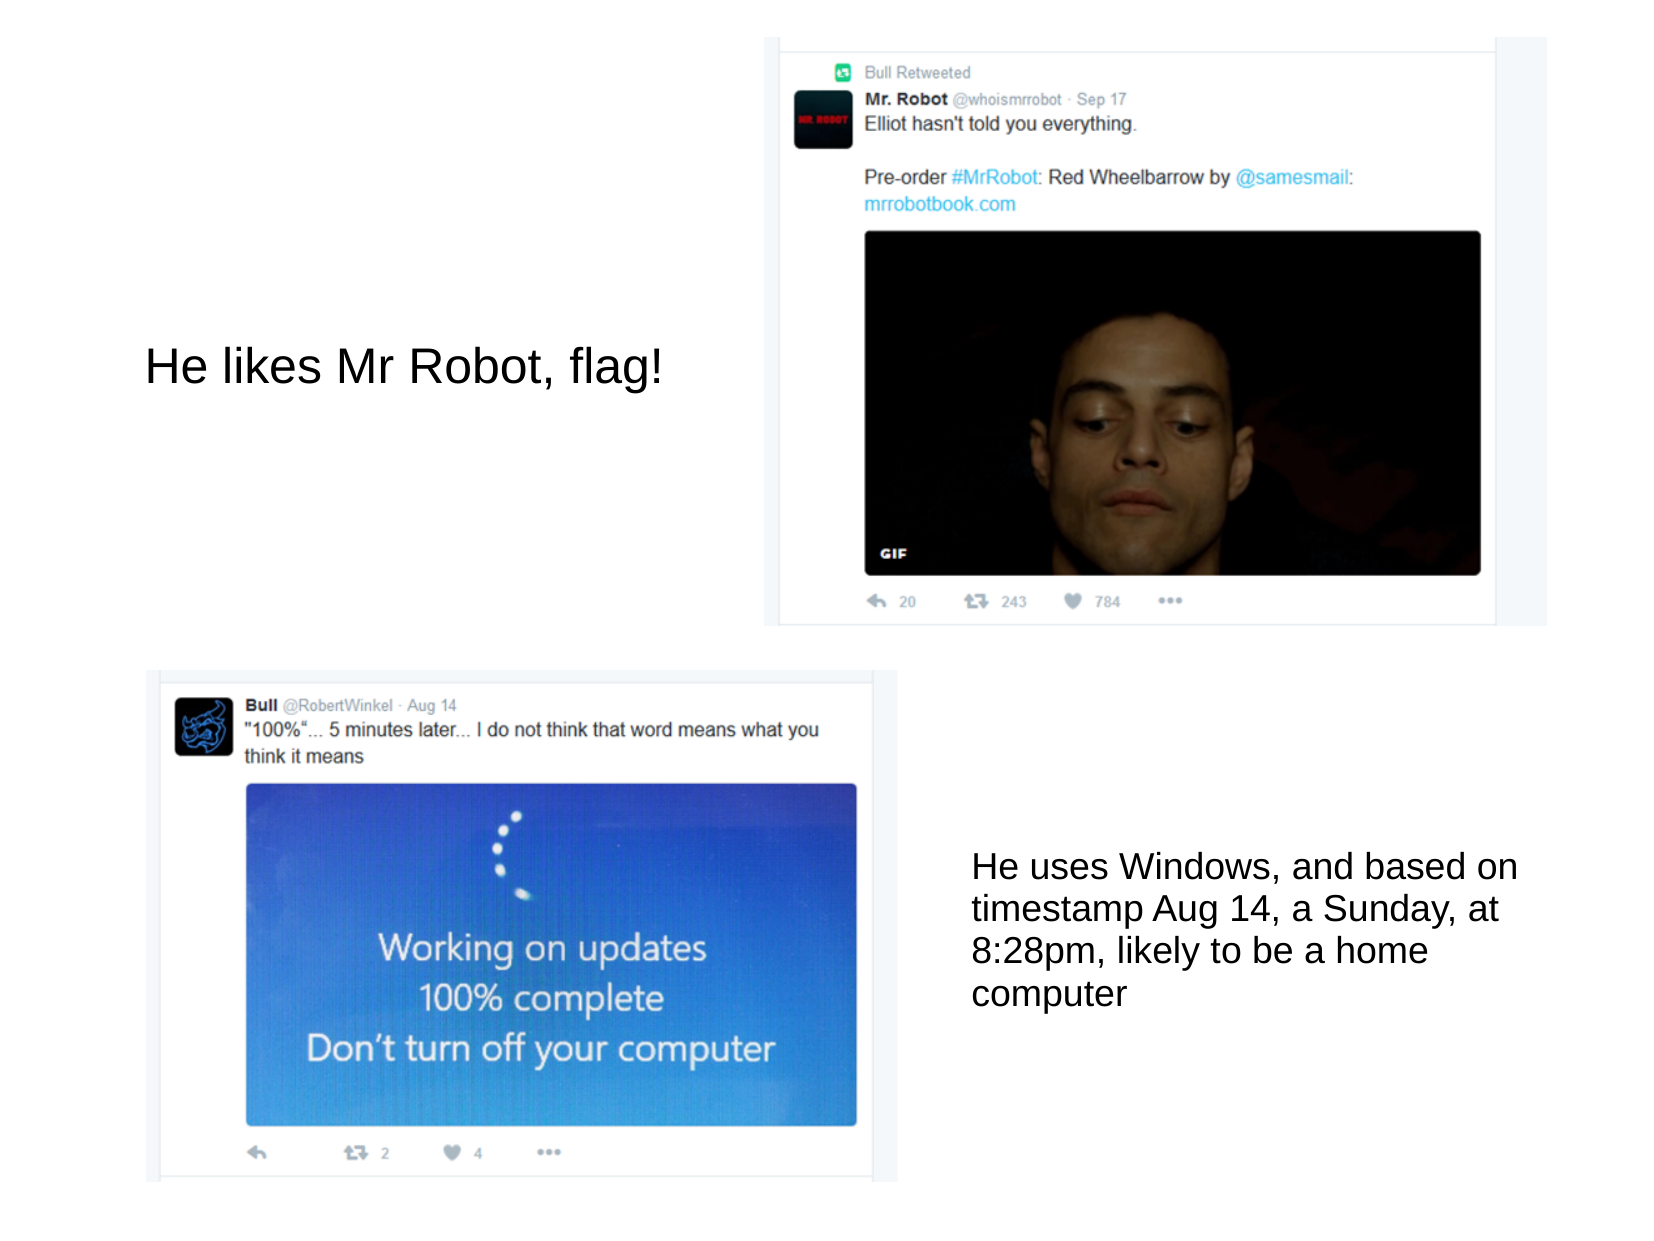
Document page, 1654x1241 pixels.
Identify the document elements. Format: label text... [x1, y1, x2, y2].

text_box He uses Windows, and based on timestamp Aug 14, a Sunday, at 8:28pm, likely to be a home computer [956, 838, 1536, 1022]
picture [763, 37, 1548, 626]
text_box He likes Mr Robot, flag! [129, 330, 721, 458]
picture [145, 669, 898, 1182]
